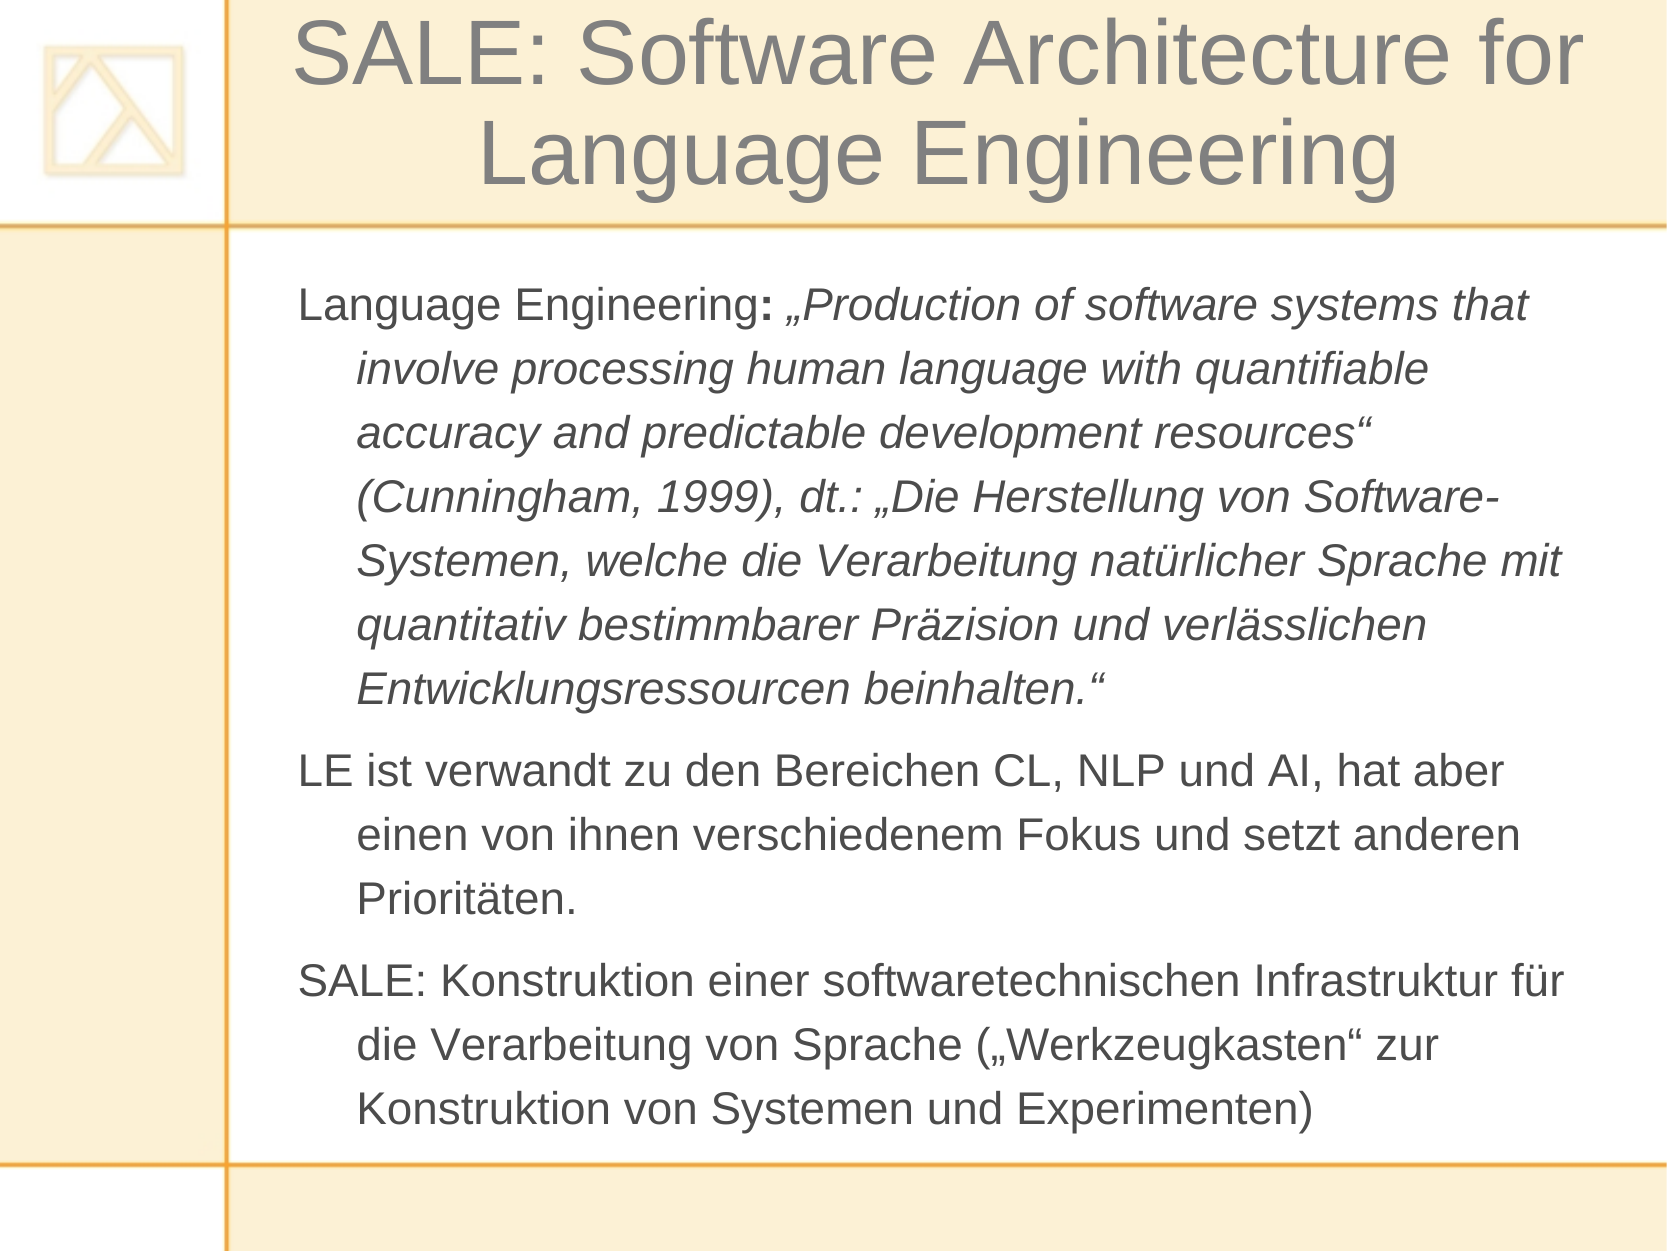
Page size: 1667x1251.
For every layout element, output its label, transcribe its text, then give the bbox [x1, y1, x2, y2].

title SALE: Software Architecture for Language Engineering [268, 0, 1611, 209]
list Language Engineering: „Production of software systems that involve processing human language with quantifiable accuracy and predictable development resources“ (Cunningham, 1999), dt.: „Die Herstellung von Software-Systemen, welche die Verarbeitung natürlicher Sprache mit quantitativ bestimmbarer Präzision und verlässlichen Entwicklungsressourcen beinhalten.“ LE ist verwandt zu den Bereichen CL, NLP und AI, hat aber einen von ihnen verschiedenem Fokus und setzt anderen Prioritäten. SALE: Konstruktion einer softwaretechnischen Infrastruktur für die Verarbeitung von Sprache („Werkzeugkasten“ zur Konstruktion von Systemen und Experimenten) [268, 265, 1611, 1126]
picture [0, 0, 1667, 1251]
